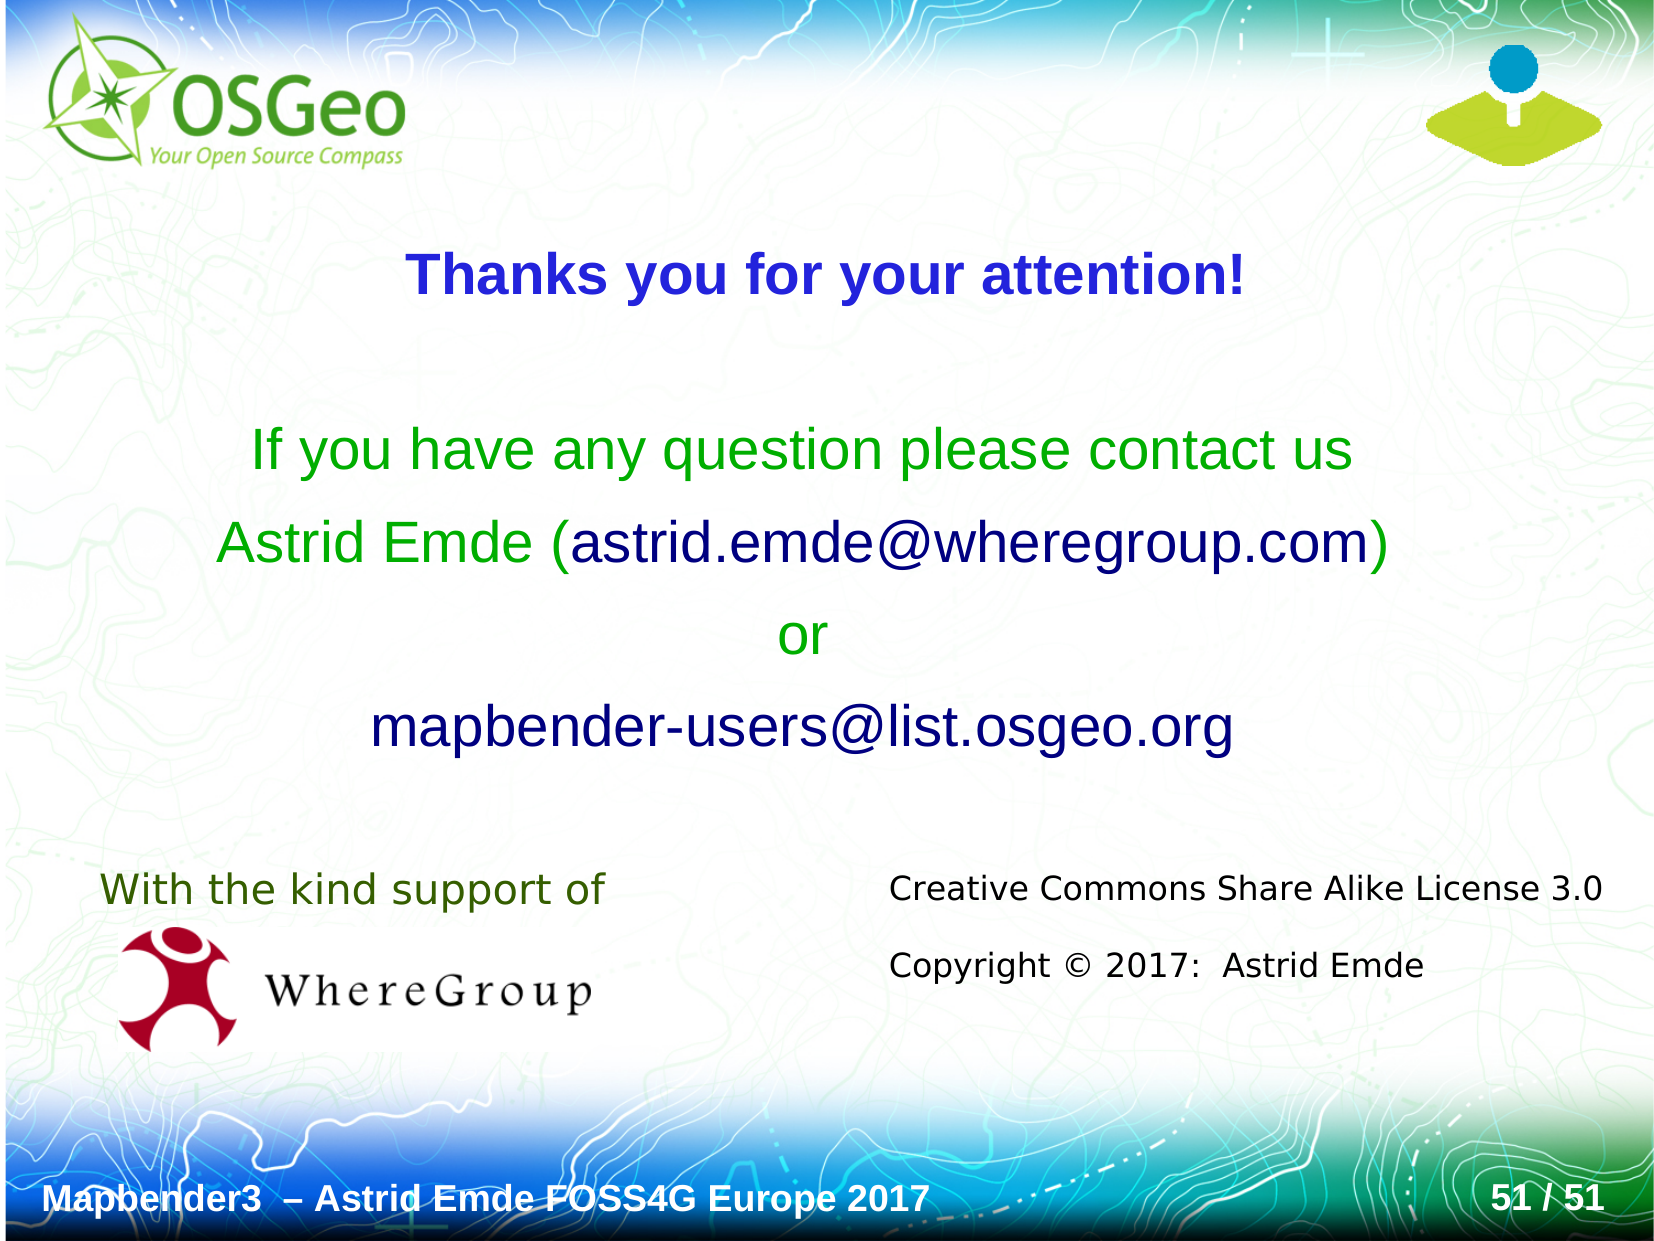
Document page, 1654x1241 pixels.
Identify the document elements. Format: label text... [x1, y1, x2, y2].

picture [5, 0, 1654, 1241]
list If you have any question please contact us Astrid Emde (astrid.emde@wheregroup.com) or mapbender-users@list.osgeo.org [59, 324, 1548, 1173]
text_box Creative Commons Share Alike License 3.0 Copyright © 2017: Astrid Emde [1548, 862, 1643, 1032]
title Thanks you for your attention! [82, 200, 1571, 349]
